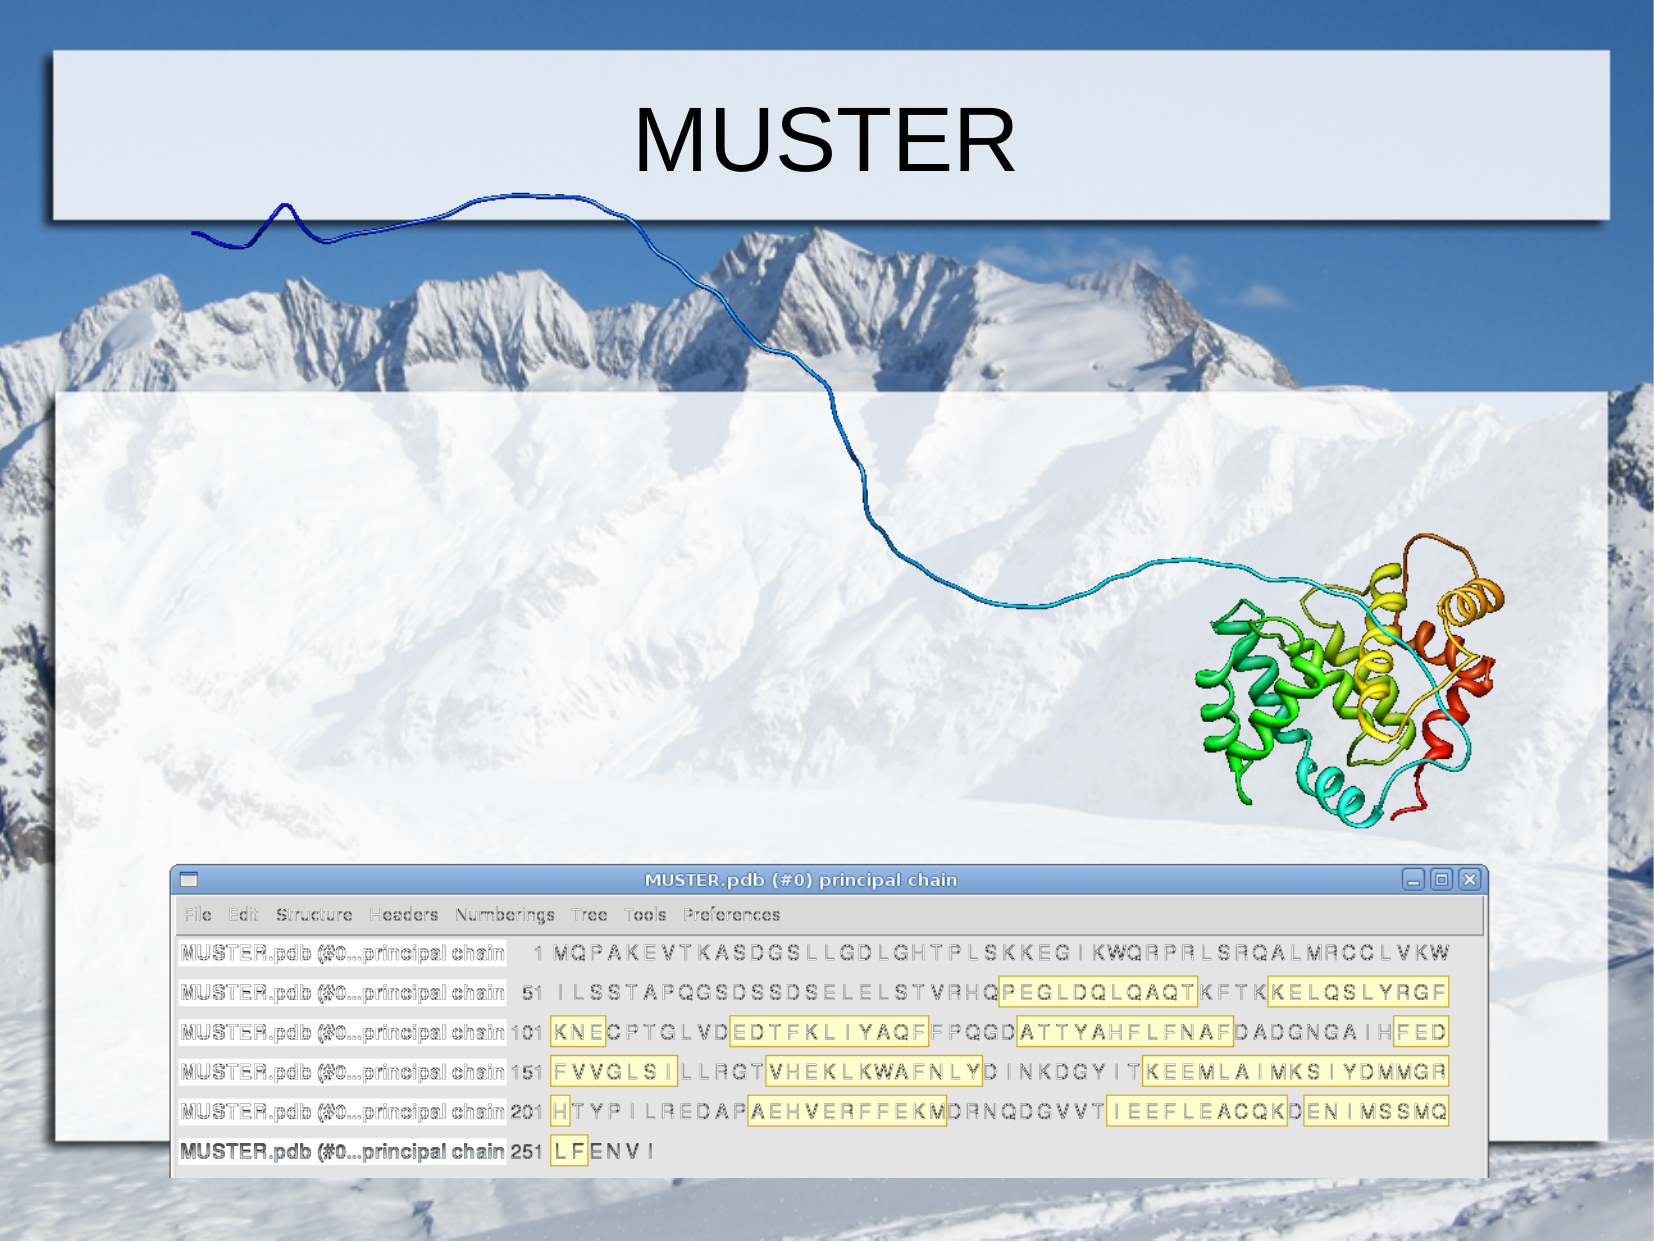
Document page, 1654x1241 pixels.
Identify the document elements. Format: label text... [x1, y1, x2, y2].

picture [0, 0, 1654, 1241]
title MUSTER [59, 68, 1595, 212]
